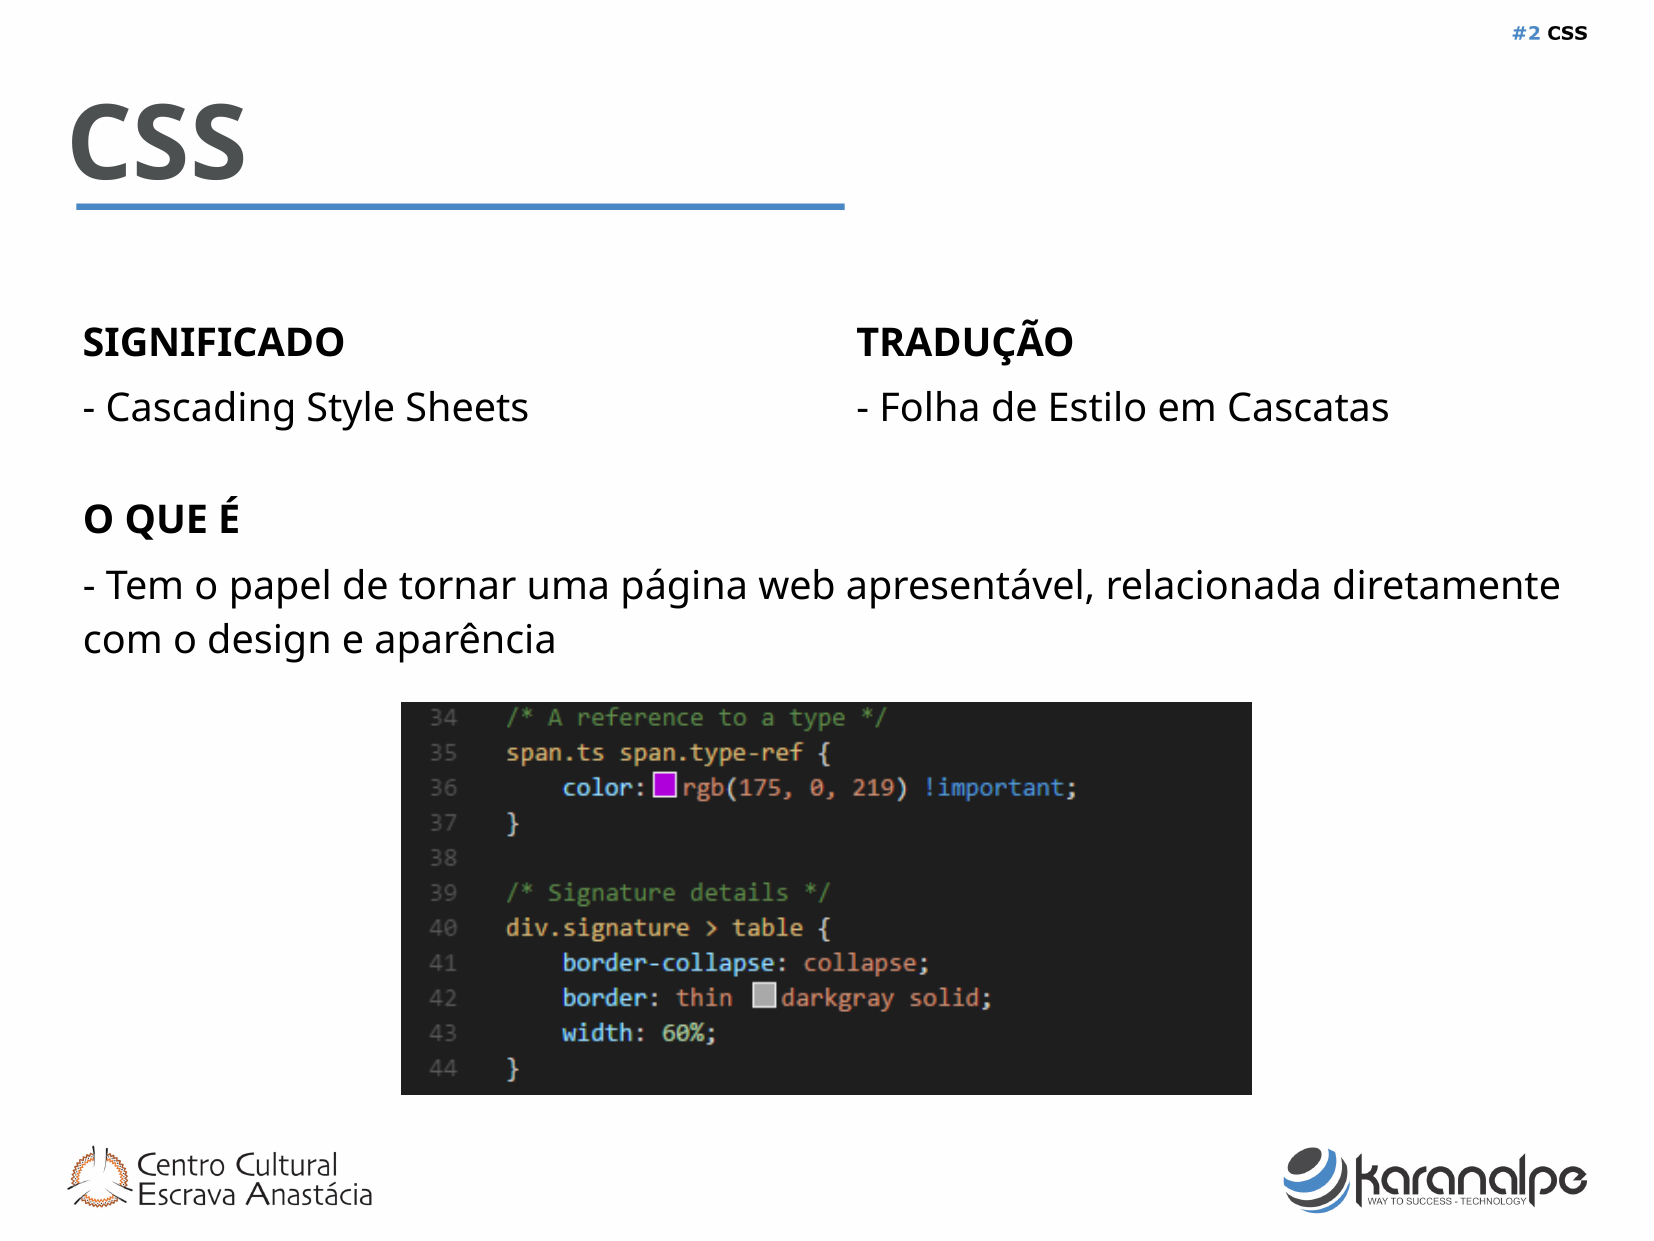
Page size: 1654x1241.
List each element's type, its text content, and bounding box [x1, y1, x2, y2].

list TRADUÇÃO - Folha de Estilo em Cascatas [856, 313, 1542, 484]
picture [0, 0, 1654, 1241]
title CSS [66, 35, 1555, 243]
text_box O QUE É - Tem o papel de tornar uma página web apresentável, relacionada diretamente com o design e aparência [68, 484, 1595, 649]
list SIGNIFICADO - Cascading Style Sheets [82, 313, 768, 484]
